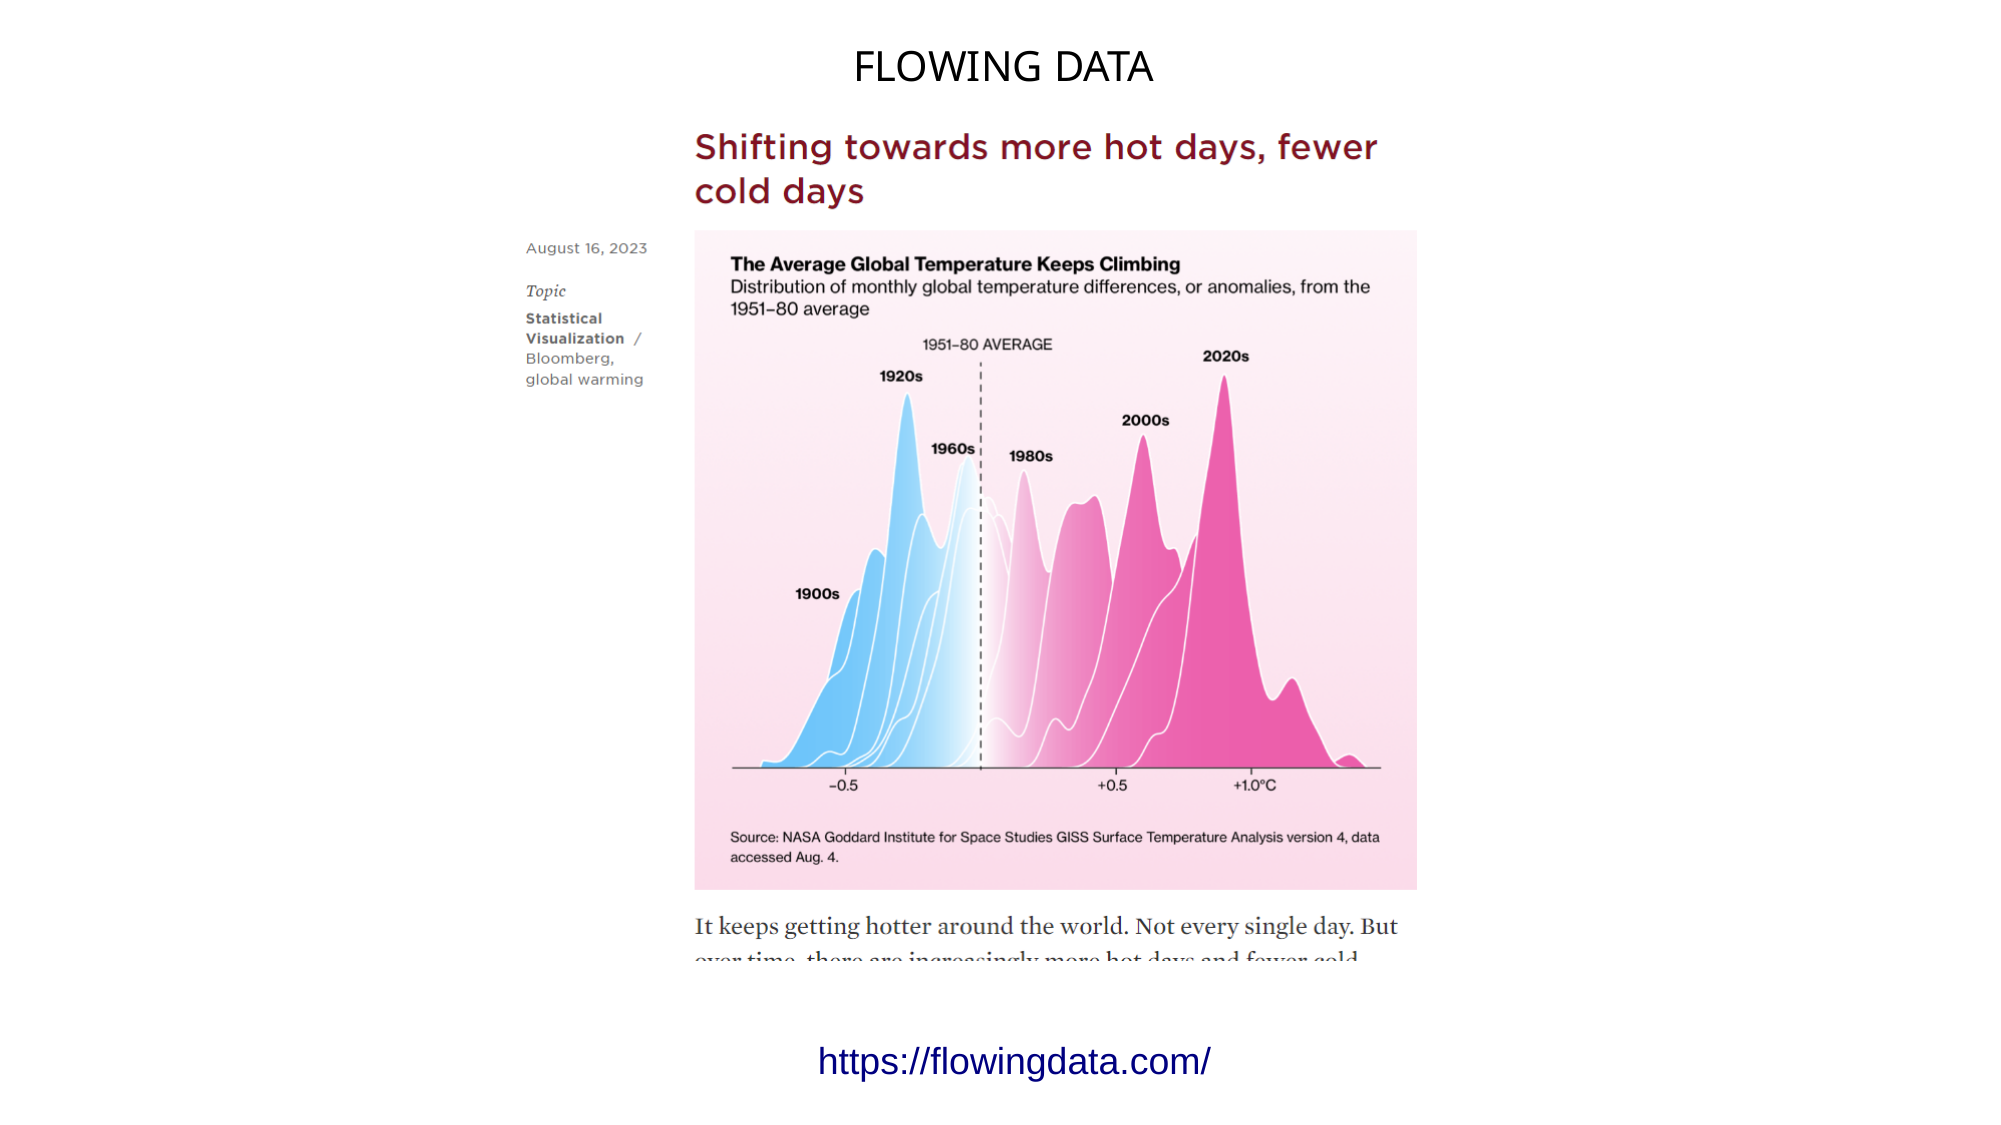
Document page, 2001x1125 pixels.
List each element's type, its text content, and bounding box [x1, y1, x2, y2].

text_box https://flowingdata.com/ [803, 1033, 1227, 1091]
picture [502, 130, 1430, 961]
text_box Flowing data [0, 0, 2000, 130]
